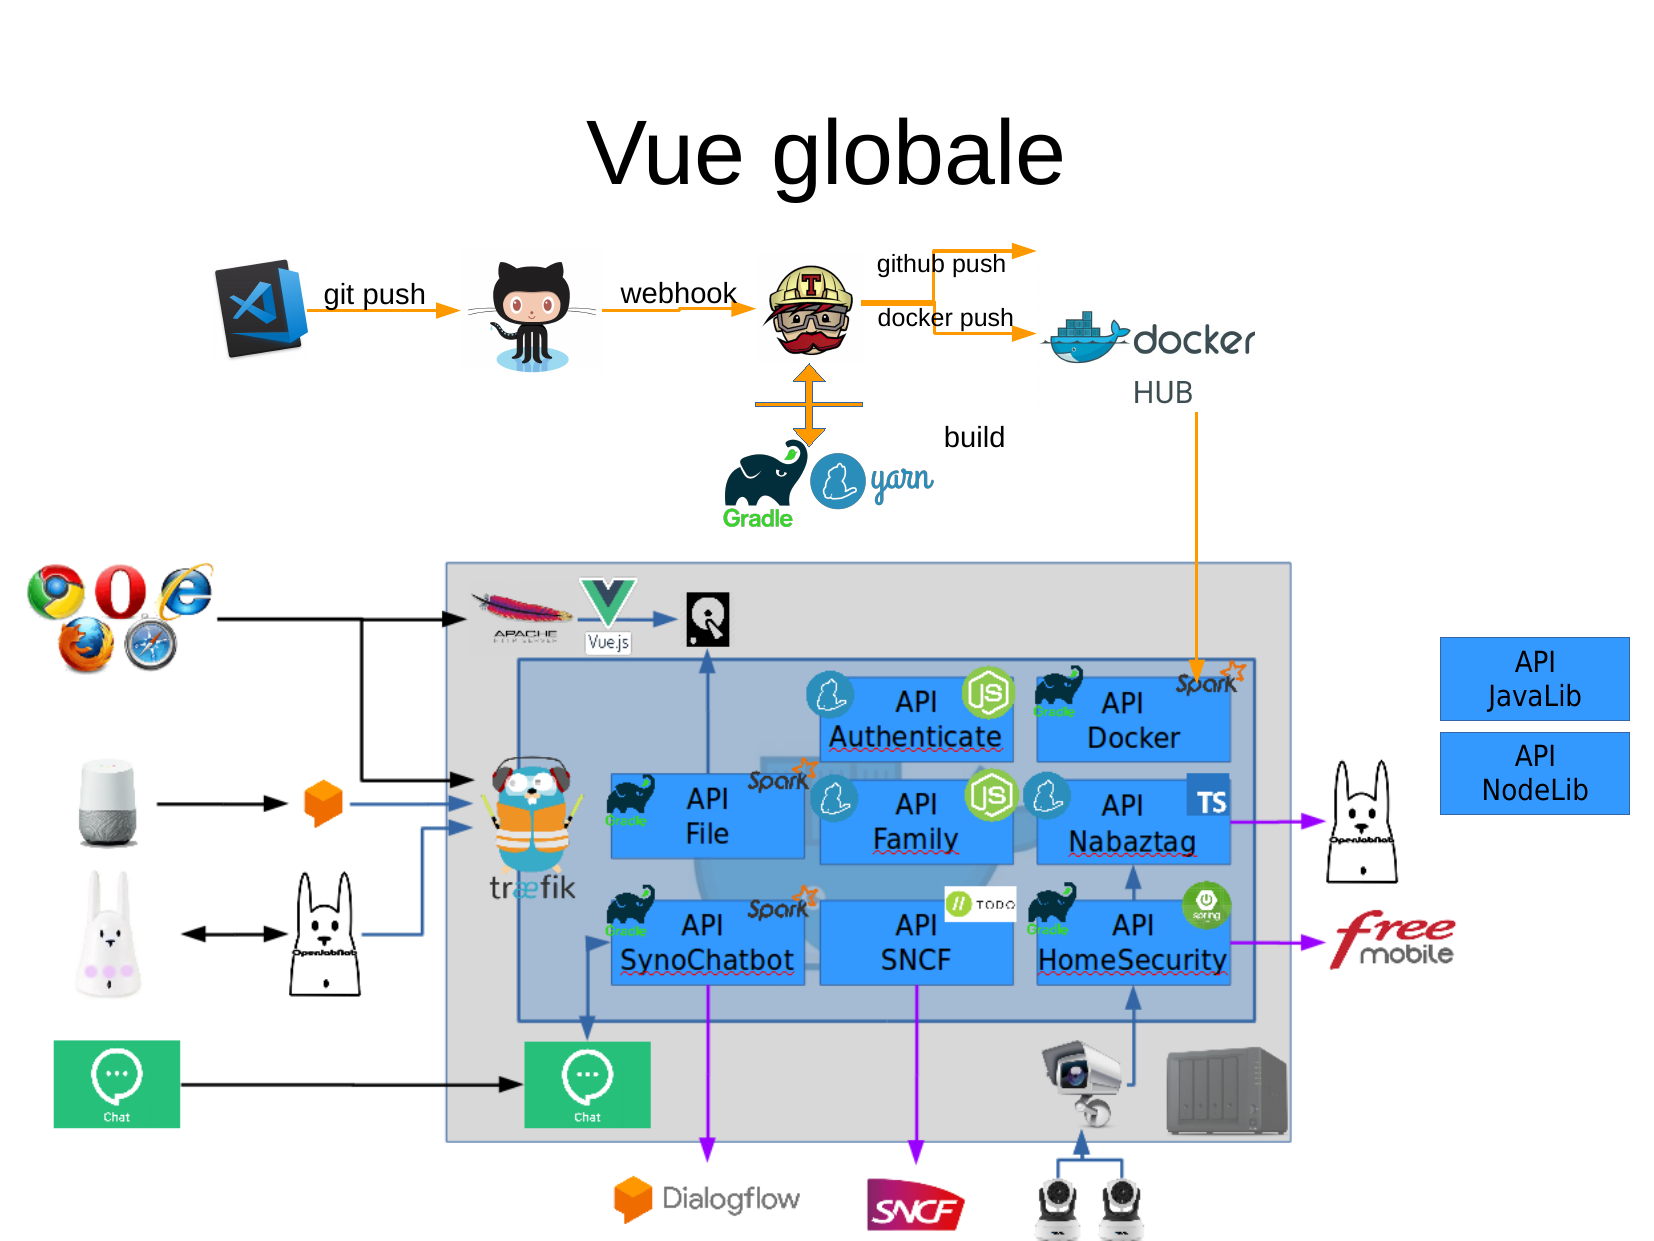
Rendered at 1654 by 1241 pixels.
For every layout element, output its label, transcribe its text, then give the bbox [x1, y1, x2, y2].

picture [460, 247, 603, 374]
title Vue globale [82, 49, 1571, 257]
text_box API NodeLib [1440, 732, 1630, 815]
picture [755, 253, 863, 364]
text_box build [755, 363, 863, 446]
title Vue globale [935, 253, 1011, 257]
text_box API JavaLib [1440, 637, 1630, 721]
picture [720, 437, 940, 529]
picture [1036, 256, 1255, 411]
picture [212, 258, 308, 362]
picture [18, 555, 1477, 1241]
